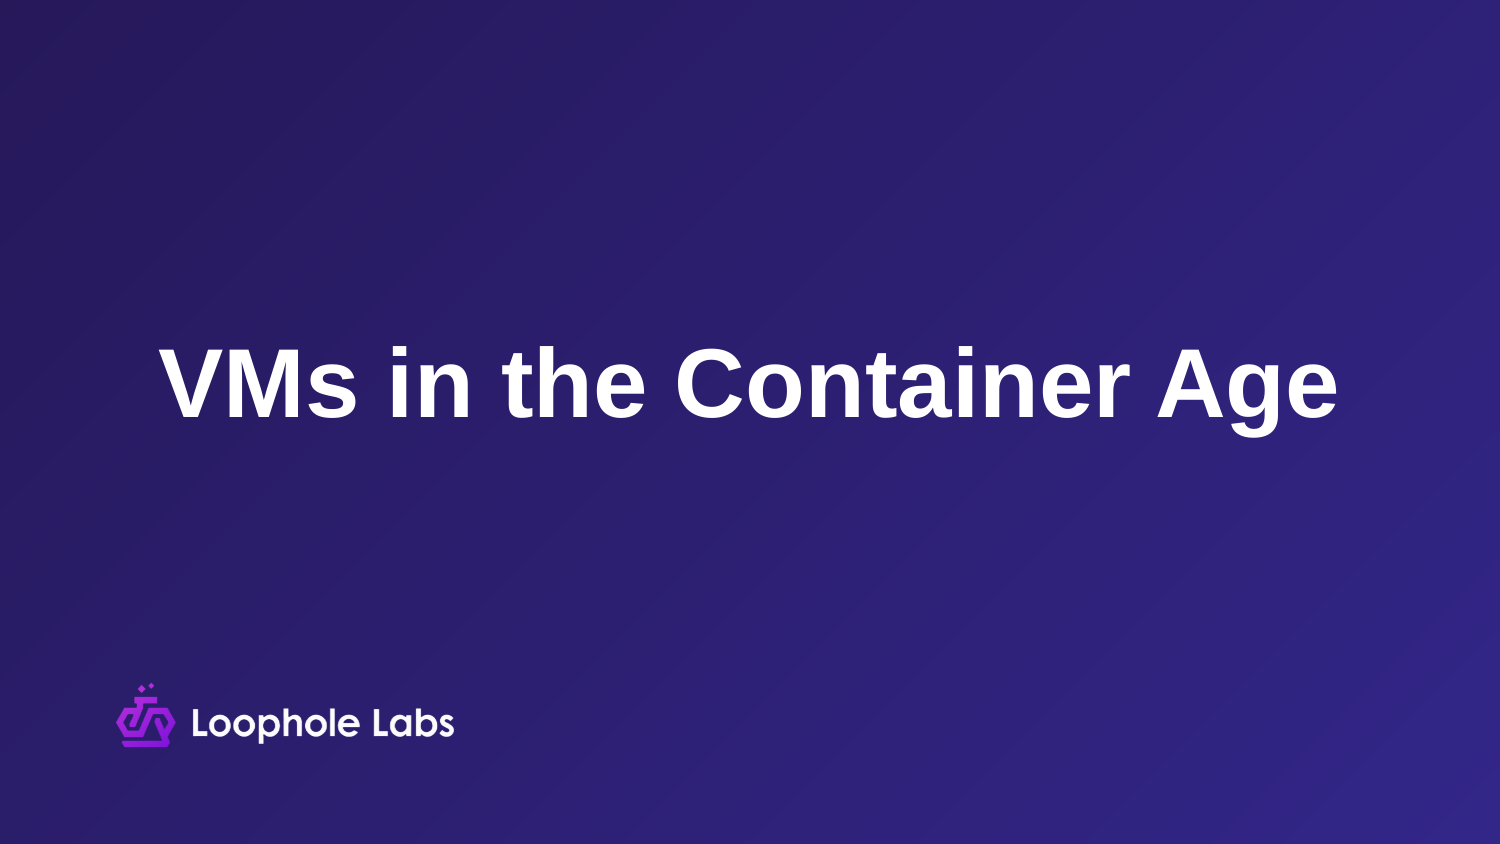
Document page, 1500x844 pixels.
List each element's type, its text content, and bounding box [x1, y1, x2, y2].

title VMs in the Container Age [51, 258, 1449, 509]
picture [96, 661, 465, 773]
